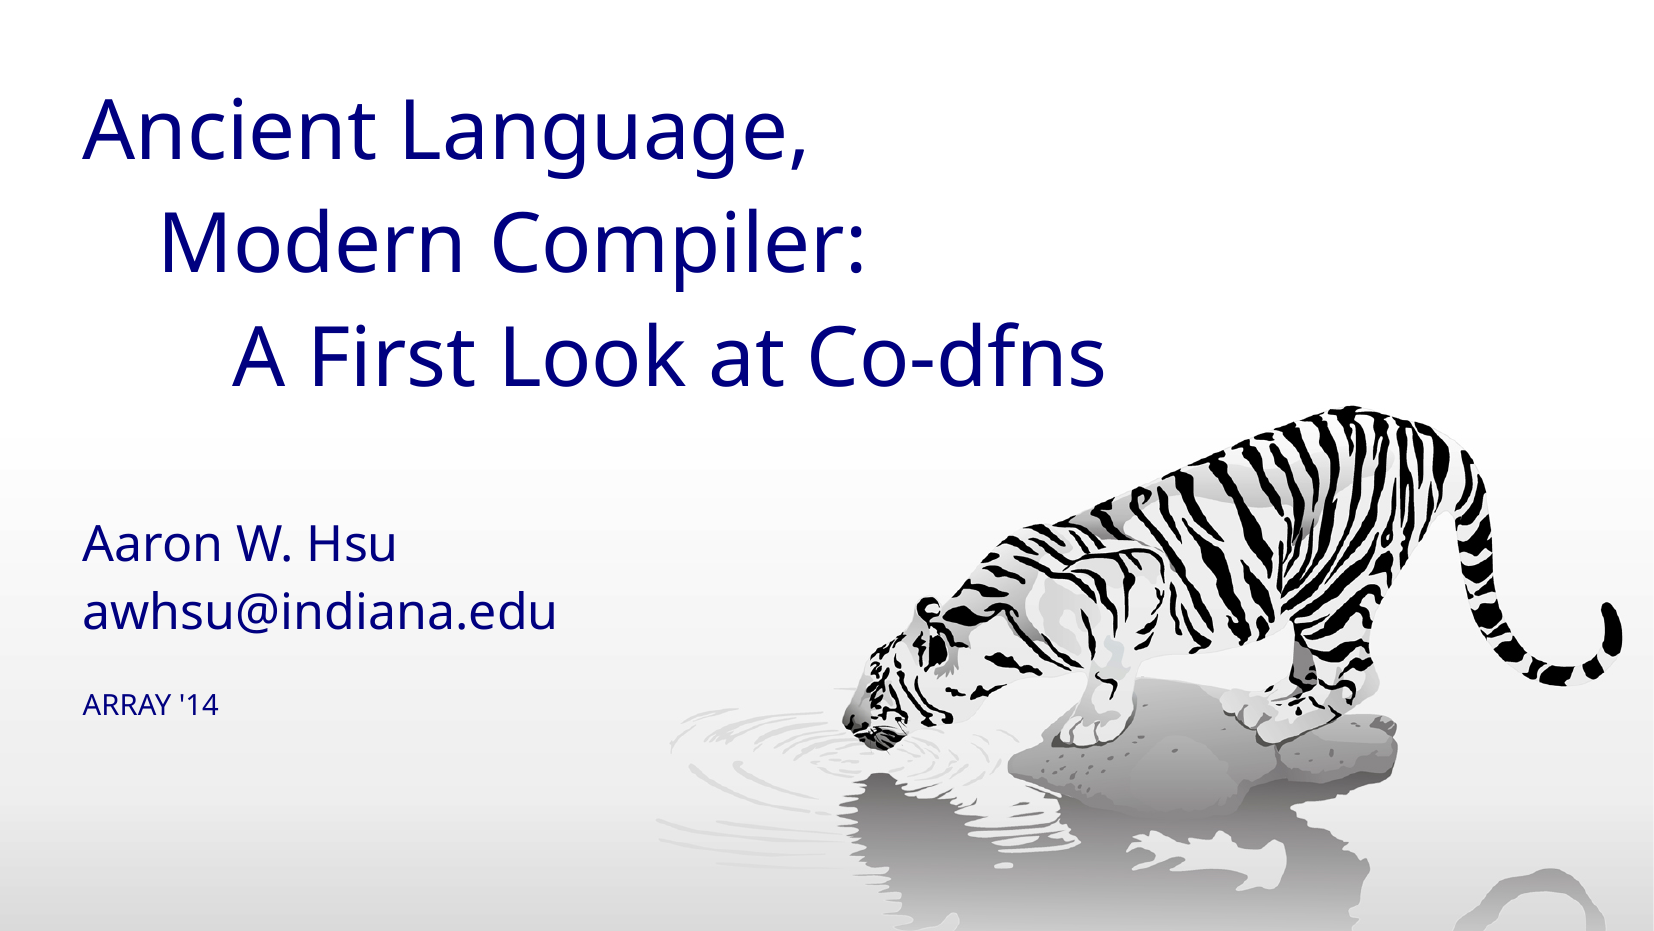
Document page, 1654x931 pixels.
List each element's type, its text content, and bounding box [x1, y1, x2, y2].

subtitle Ancient Language, Modern Compiler: A First Look at Co-dfns Aaron W. Hsu awhsu@indiana.edu ARRAY '14 [82, 37, 1571, 757]
picture [0, 0, 1654, 931]
